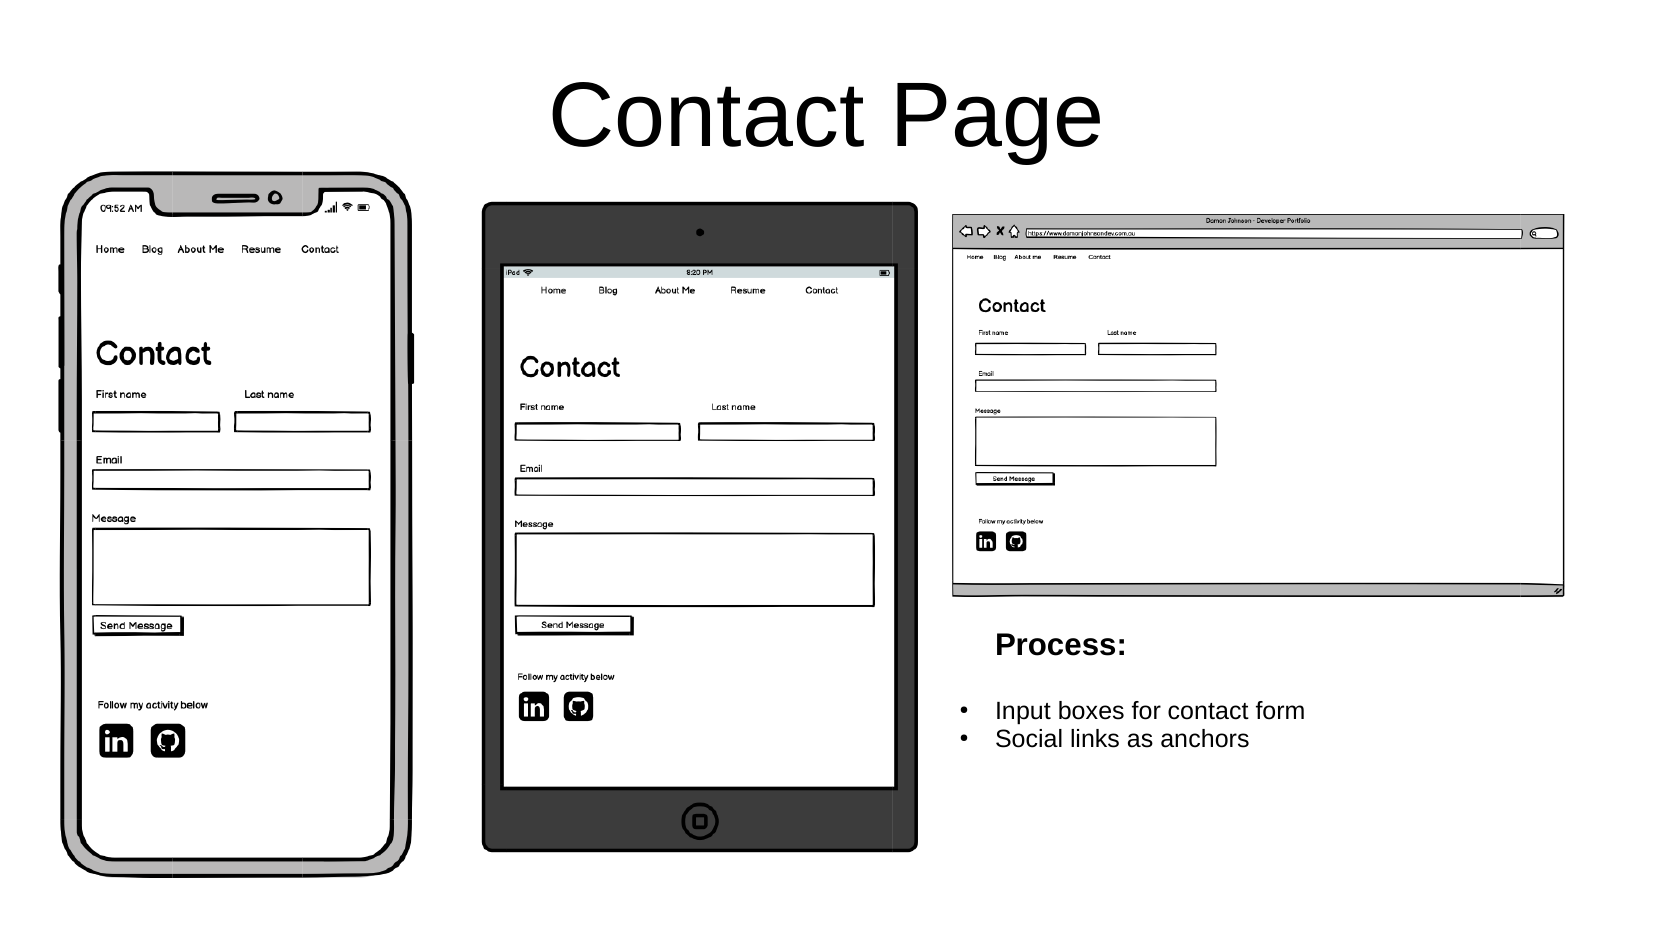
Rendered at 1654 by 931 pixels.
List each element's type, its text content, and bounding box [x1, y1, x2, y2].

text_box Process: Input boxes for contact form Social links as anchors [944, 620, 1654, 845]
picture [49, 163, 1571, 886]
title Contact Page [82, 37, 1571, 193]
